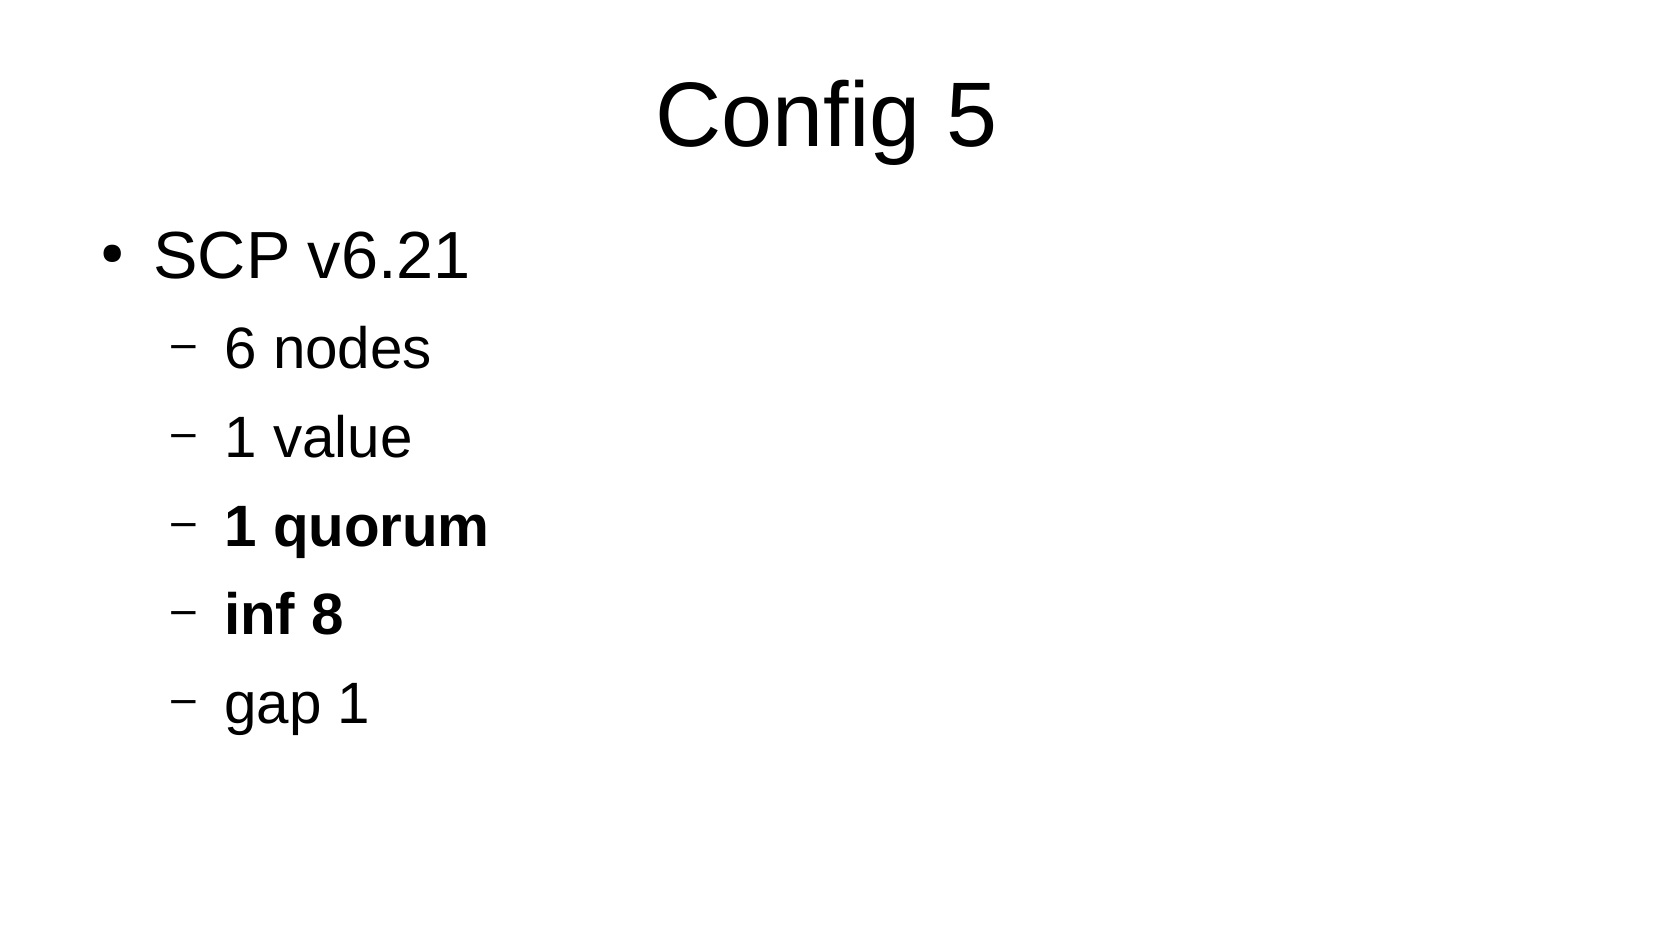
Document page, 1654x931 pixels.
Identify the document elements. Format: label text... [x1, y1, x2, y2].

title Config 5 [82, 37, 1571, 193]
list SCP v6.21 6 nodes 1 value 1 quorum inf 8 gap 1 [82, 217, 1571, 758]
